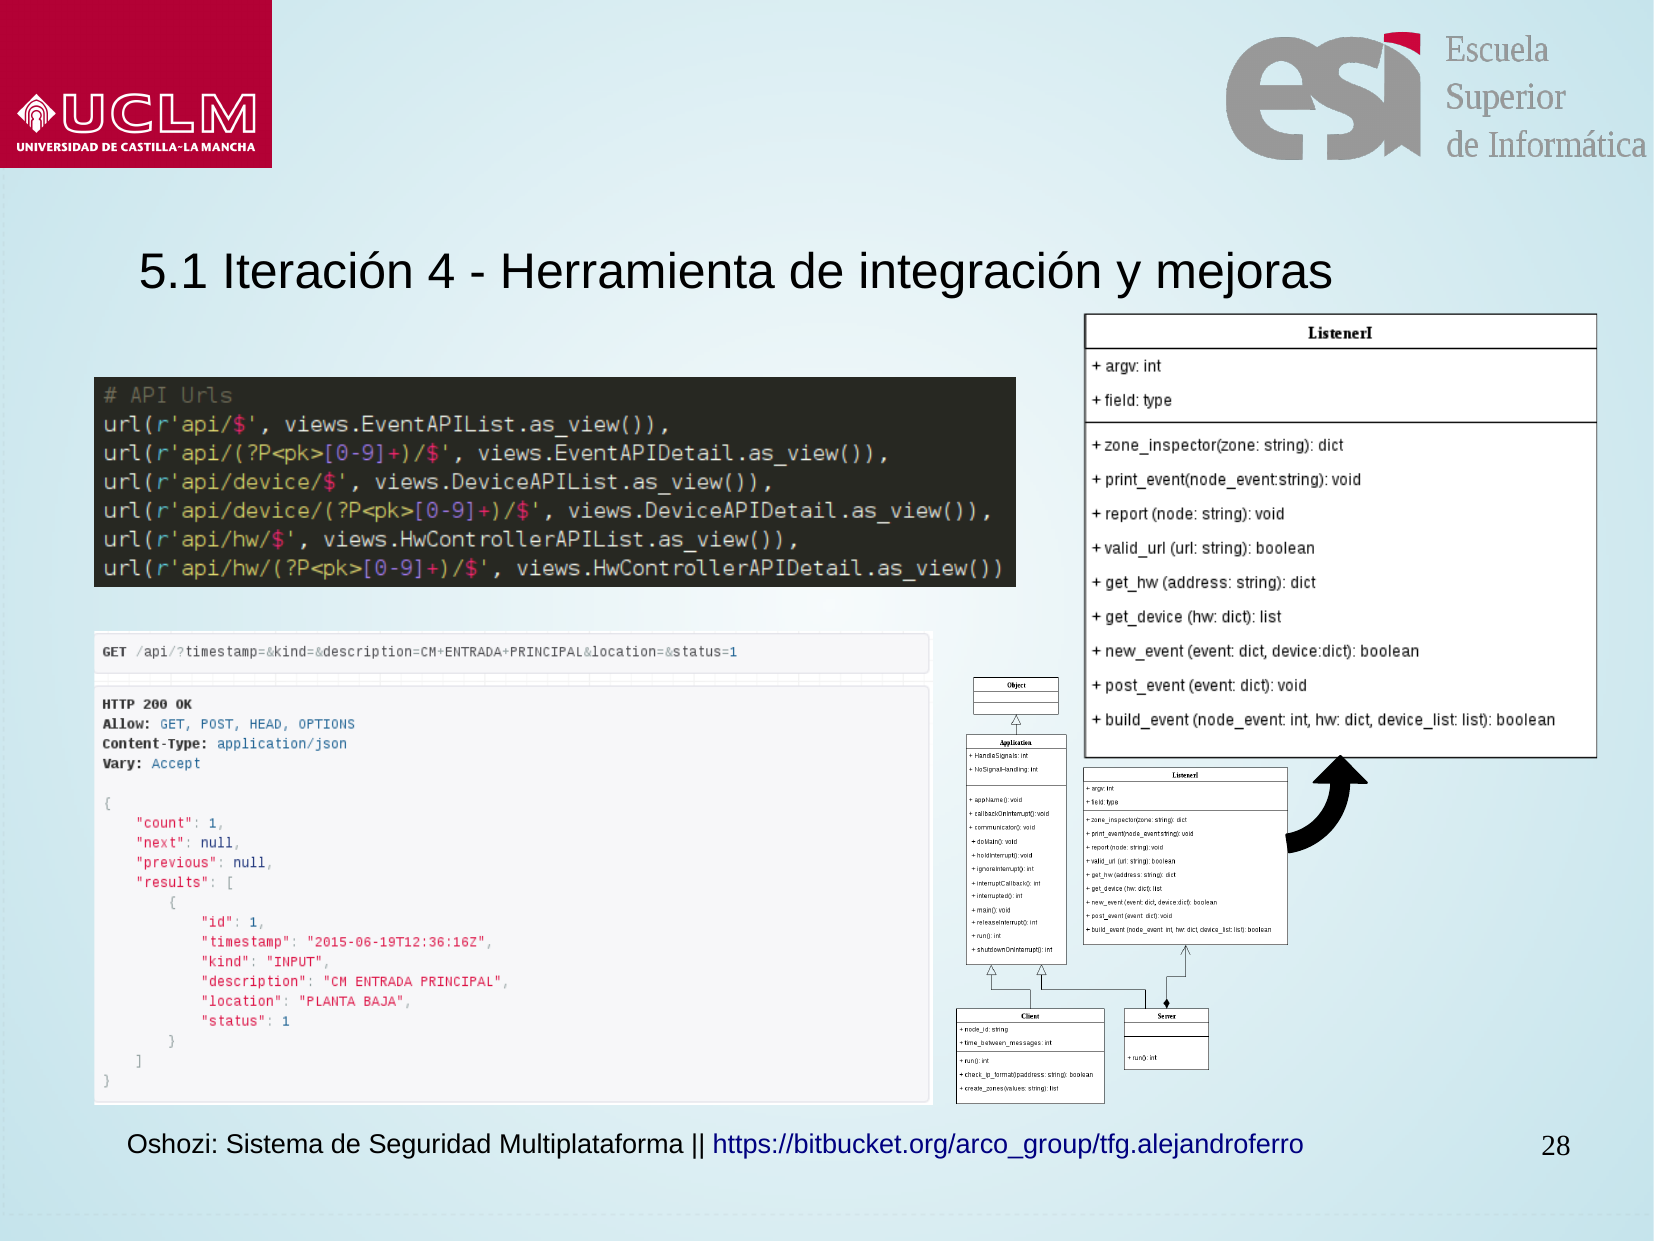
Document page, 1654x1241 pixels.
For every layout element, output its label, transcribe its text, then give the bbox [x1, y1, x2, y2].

picture [0, 0, 1654, 1241]
text_box [1286, 755, 1367, 853]
text_box 5.1 Iteración 4 - Herramienta de integración y mejoras [124, 236, 1583, 363]
text_box Oshozi: Sistema de Seguridad Multiplataforma || https://bitbucket.org/arco_group/tfg.alejandroferro [112, 1112, 1625, 1170]
